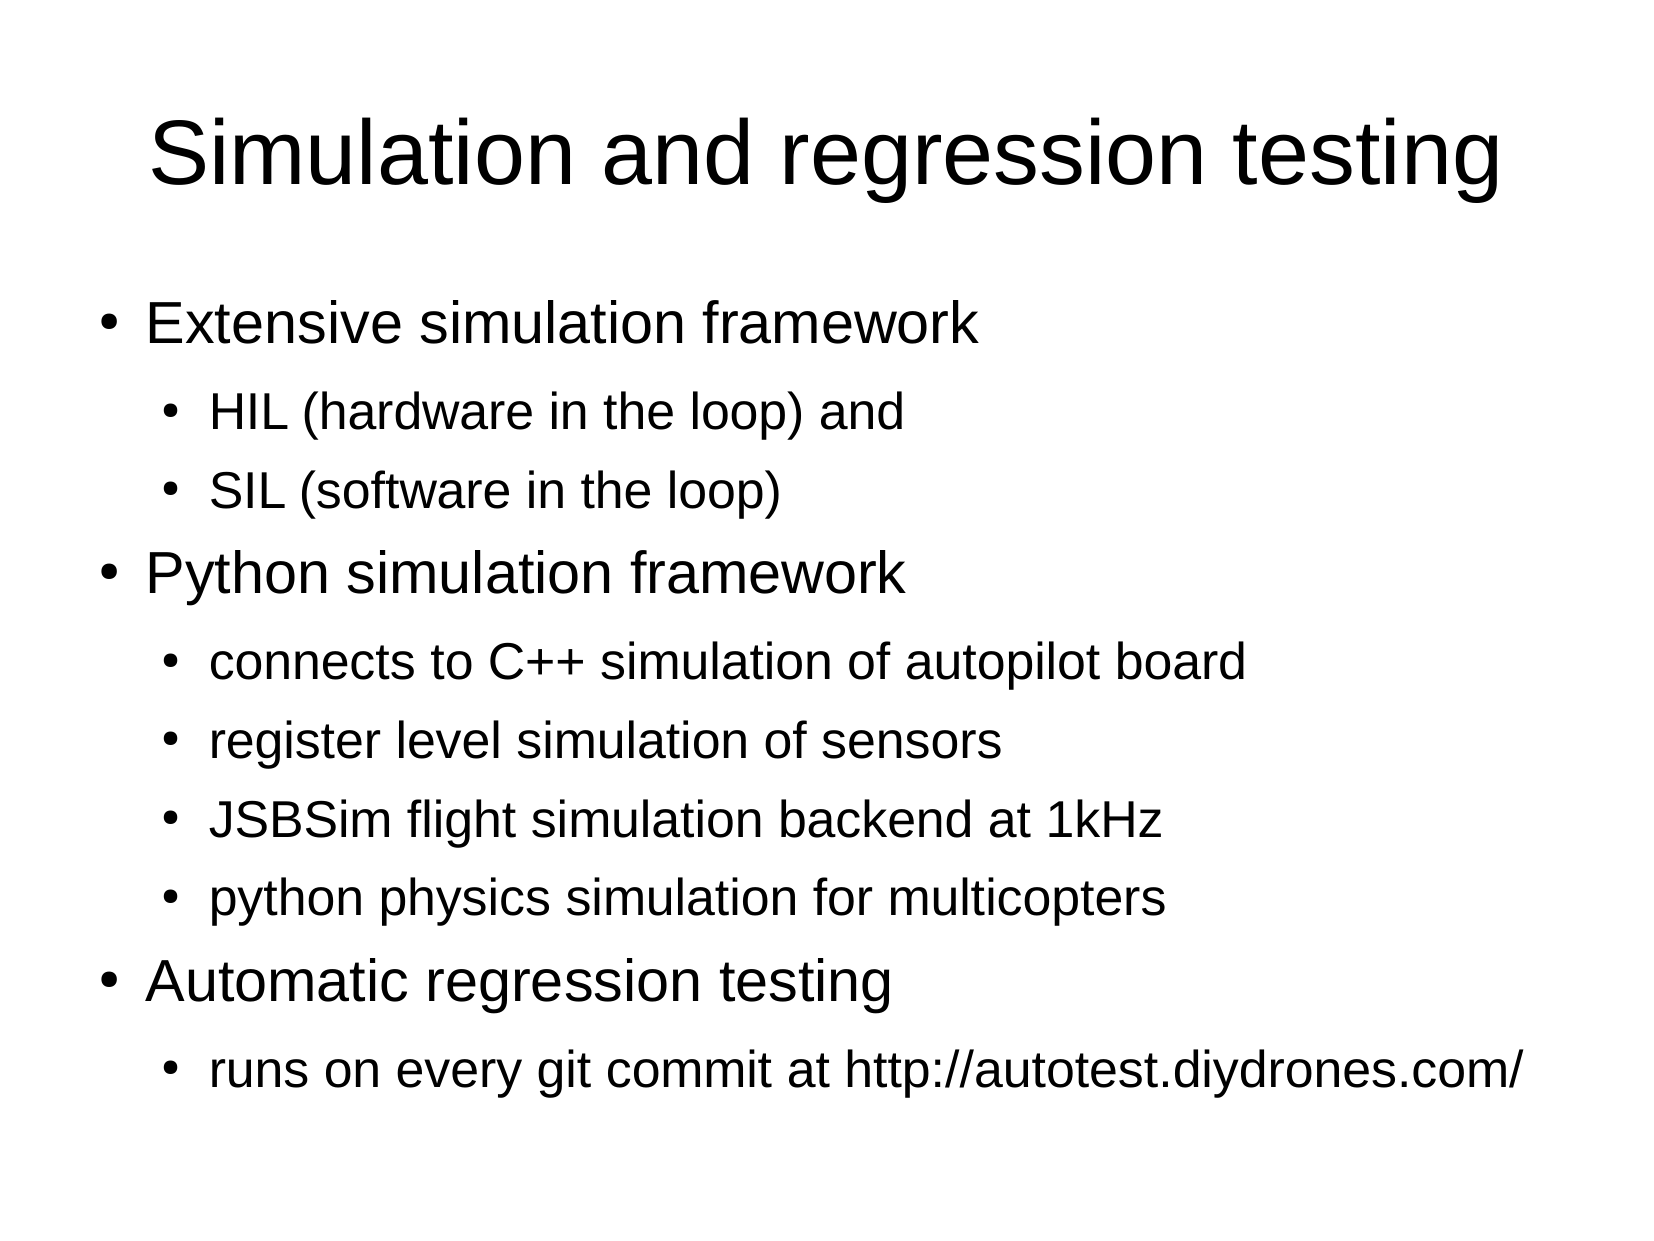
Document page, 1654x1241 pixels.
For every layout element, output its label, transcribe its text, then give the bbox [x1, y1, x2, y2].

list Extensive simulation framework HIL (hardware in the loop) and SIL (software in the loop) Python simulation framework connects to C++ simulation of autopilot board register level simulation of sensors JSBSim flight simulation backend at 1kHz python physics simulation for multicopters Automatic regression testing runs on every git commit at http://autotest.diydrones.com/ [82, 290, 1571, 1109]
title Simulation and regression testing [82, 49, 1571, 257]
